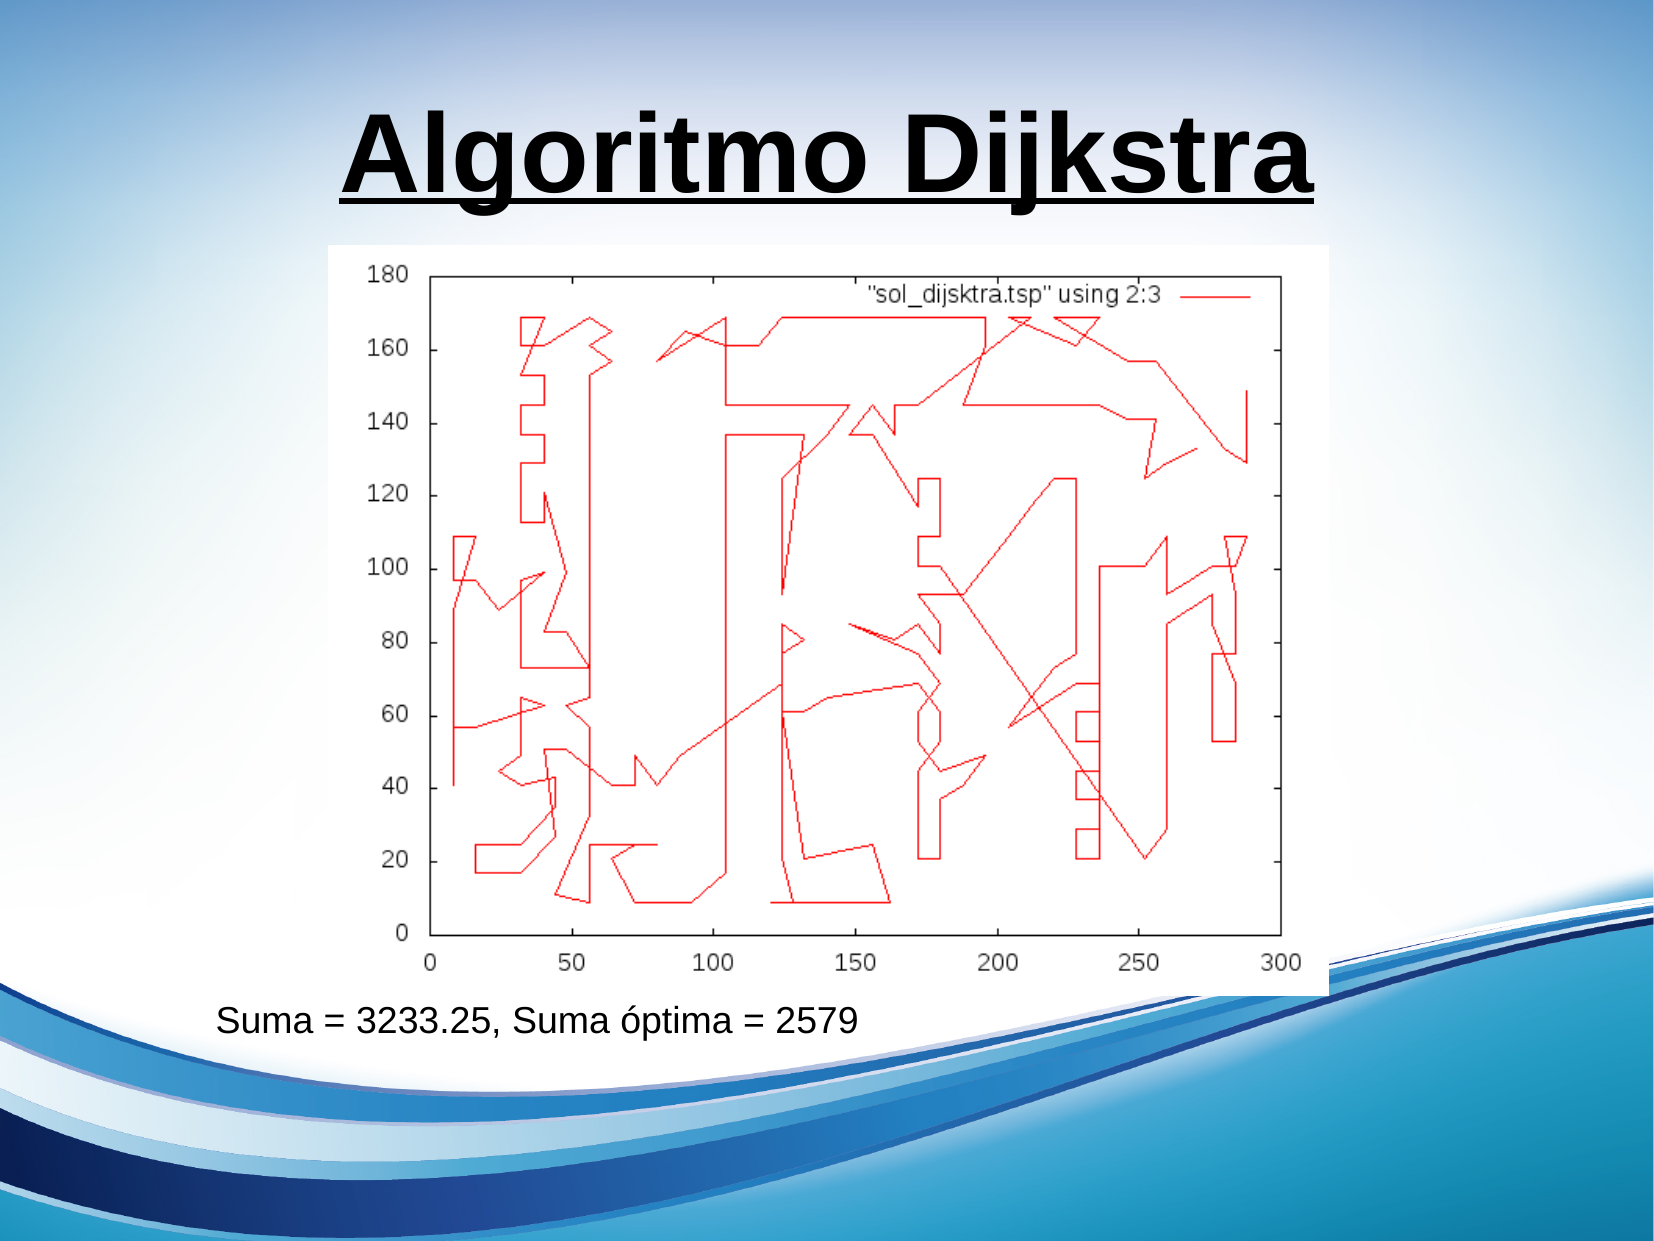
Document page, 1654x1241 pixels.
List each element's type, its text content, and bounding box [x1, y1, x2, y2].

title Algoritmo Dijkstra [82, 49, 1571, 257]
text_box Suma = 3233.25, Suma óptima = 2579 [200, 992, 1477, 1049]
picture [0, 0, 1654, 1241]
